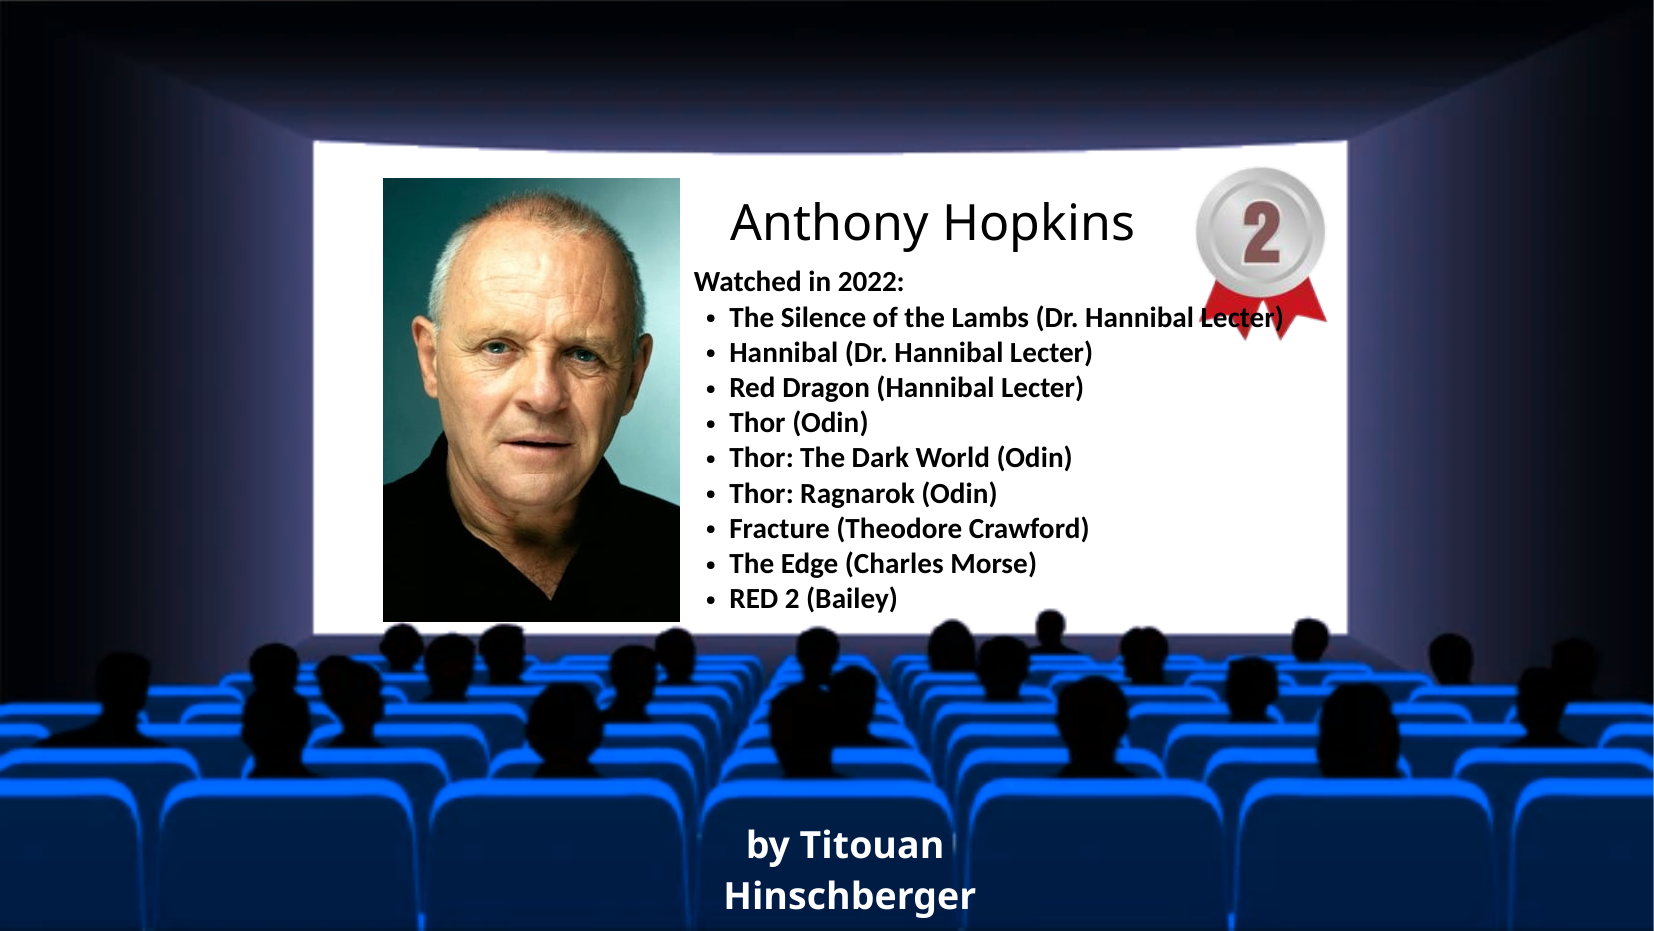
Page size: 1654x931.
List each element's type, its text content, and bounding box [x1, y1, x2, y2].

text_box Watched in 2022: The Silence of the Lambs (Dr. Hannibal Lecter) Hannibal (Dr. Hannibal Lecter) Red Dragon (Hannibal Lecter) Thor (Odin) Thor: The Dark World (Odin) Thor: Ragnarok (Odin) Fracture (Theodore Crawford) The Edge (Charles Morse) RED 2 (Bailey) [679, 262, 1347, 624]
picture [0, 0, 1654, 931]
text_box Anthony Hopkins [680, 179, 1188, 262]
